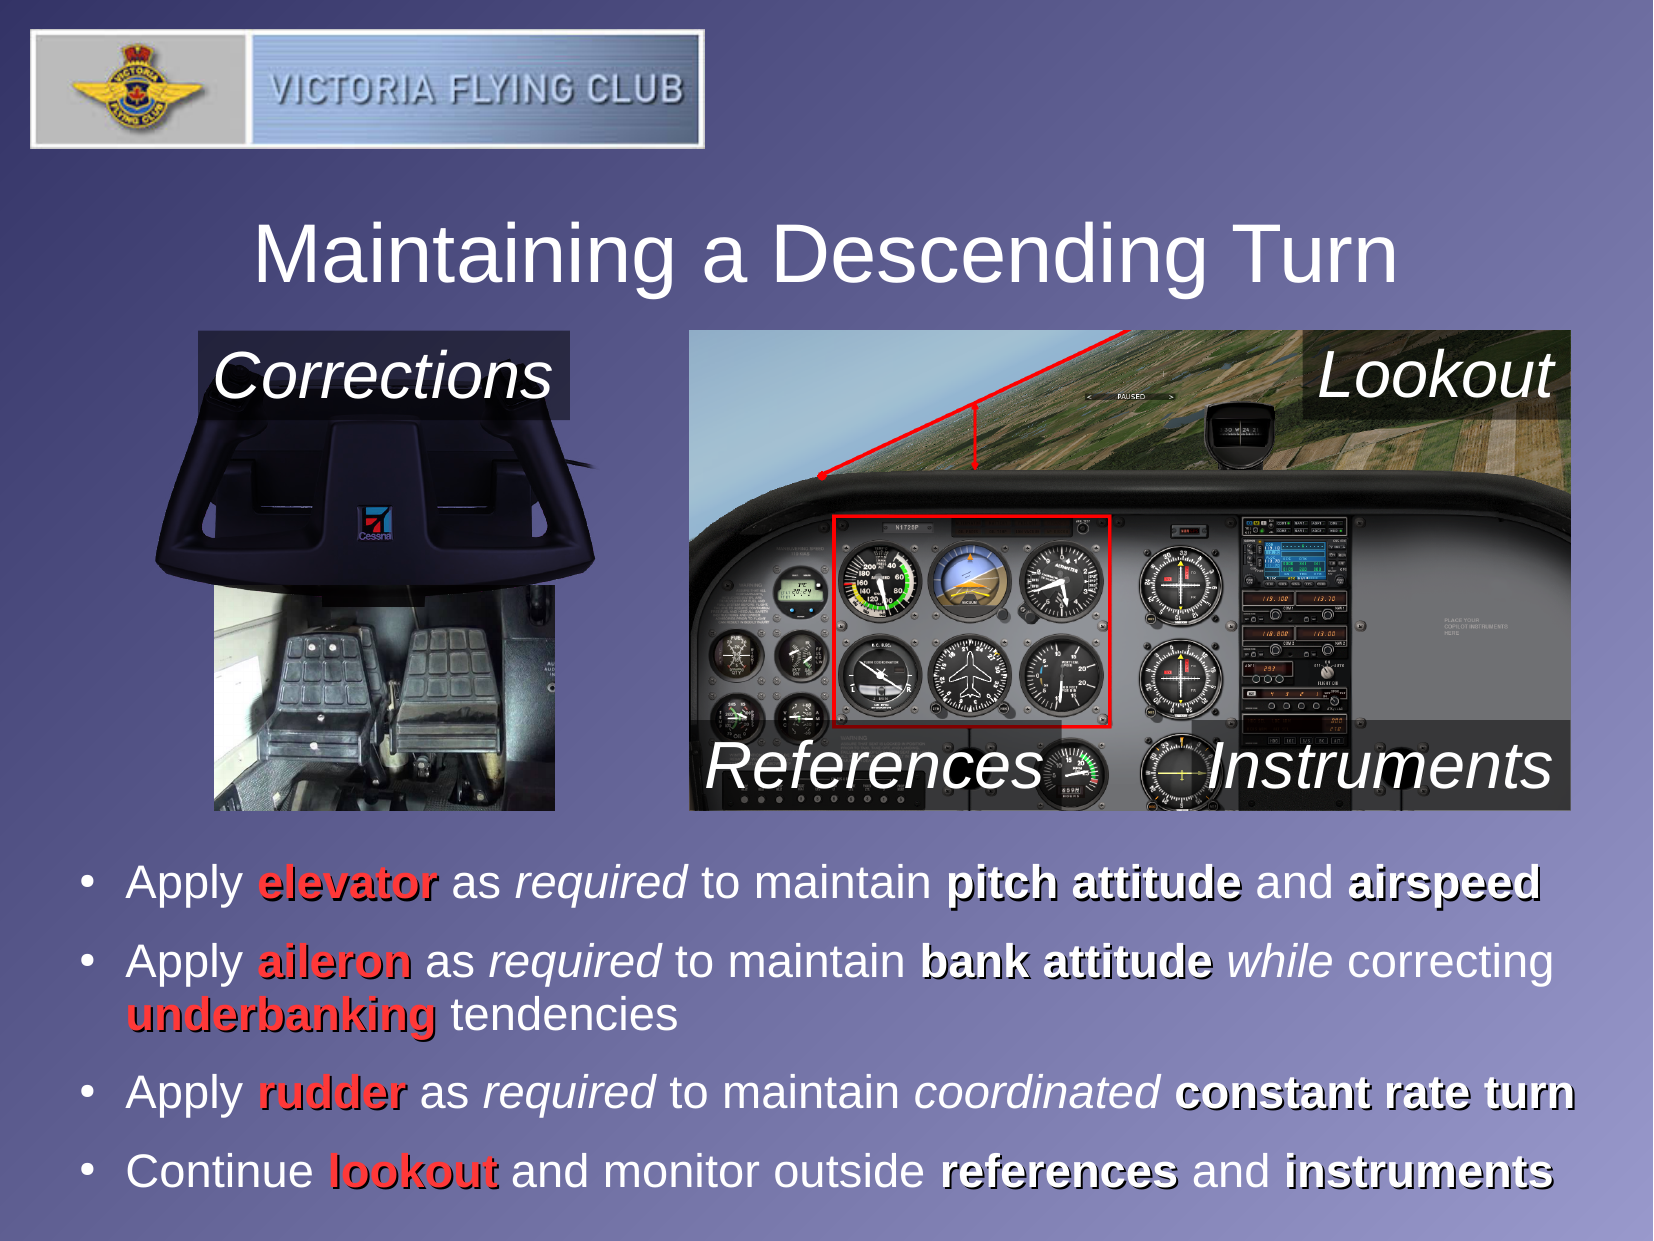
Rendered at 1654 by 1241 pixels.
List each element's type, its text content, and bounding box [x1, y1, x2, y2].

text_box Instruments [1191, 720, 1571, 810]
picture [689, 330, 1571, 811]
text_box References [689, 720, 1062, 810]
list Apply elevator as required to maintain pitch attitude and airspeed Apply aileron as required to maintain bank attitude while correcting underbanking tendencies Apply rudder as required to maintain coordinated constant rate turn Continue lookout and monitor outside references and instruments [63, 856, 1590, 1217]
picture [30, 29, 705, 149]
text_box Corrections [198, 330, 570, 421]
picture [149, 357, 600, 811]
title Maintaining a Descending Turn [82, 150, 1571, 358]
text_box Lookout [1302, 330, 1571, 420]
